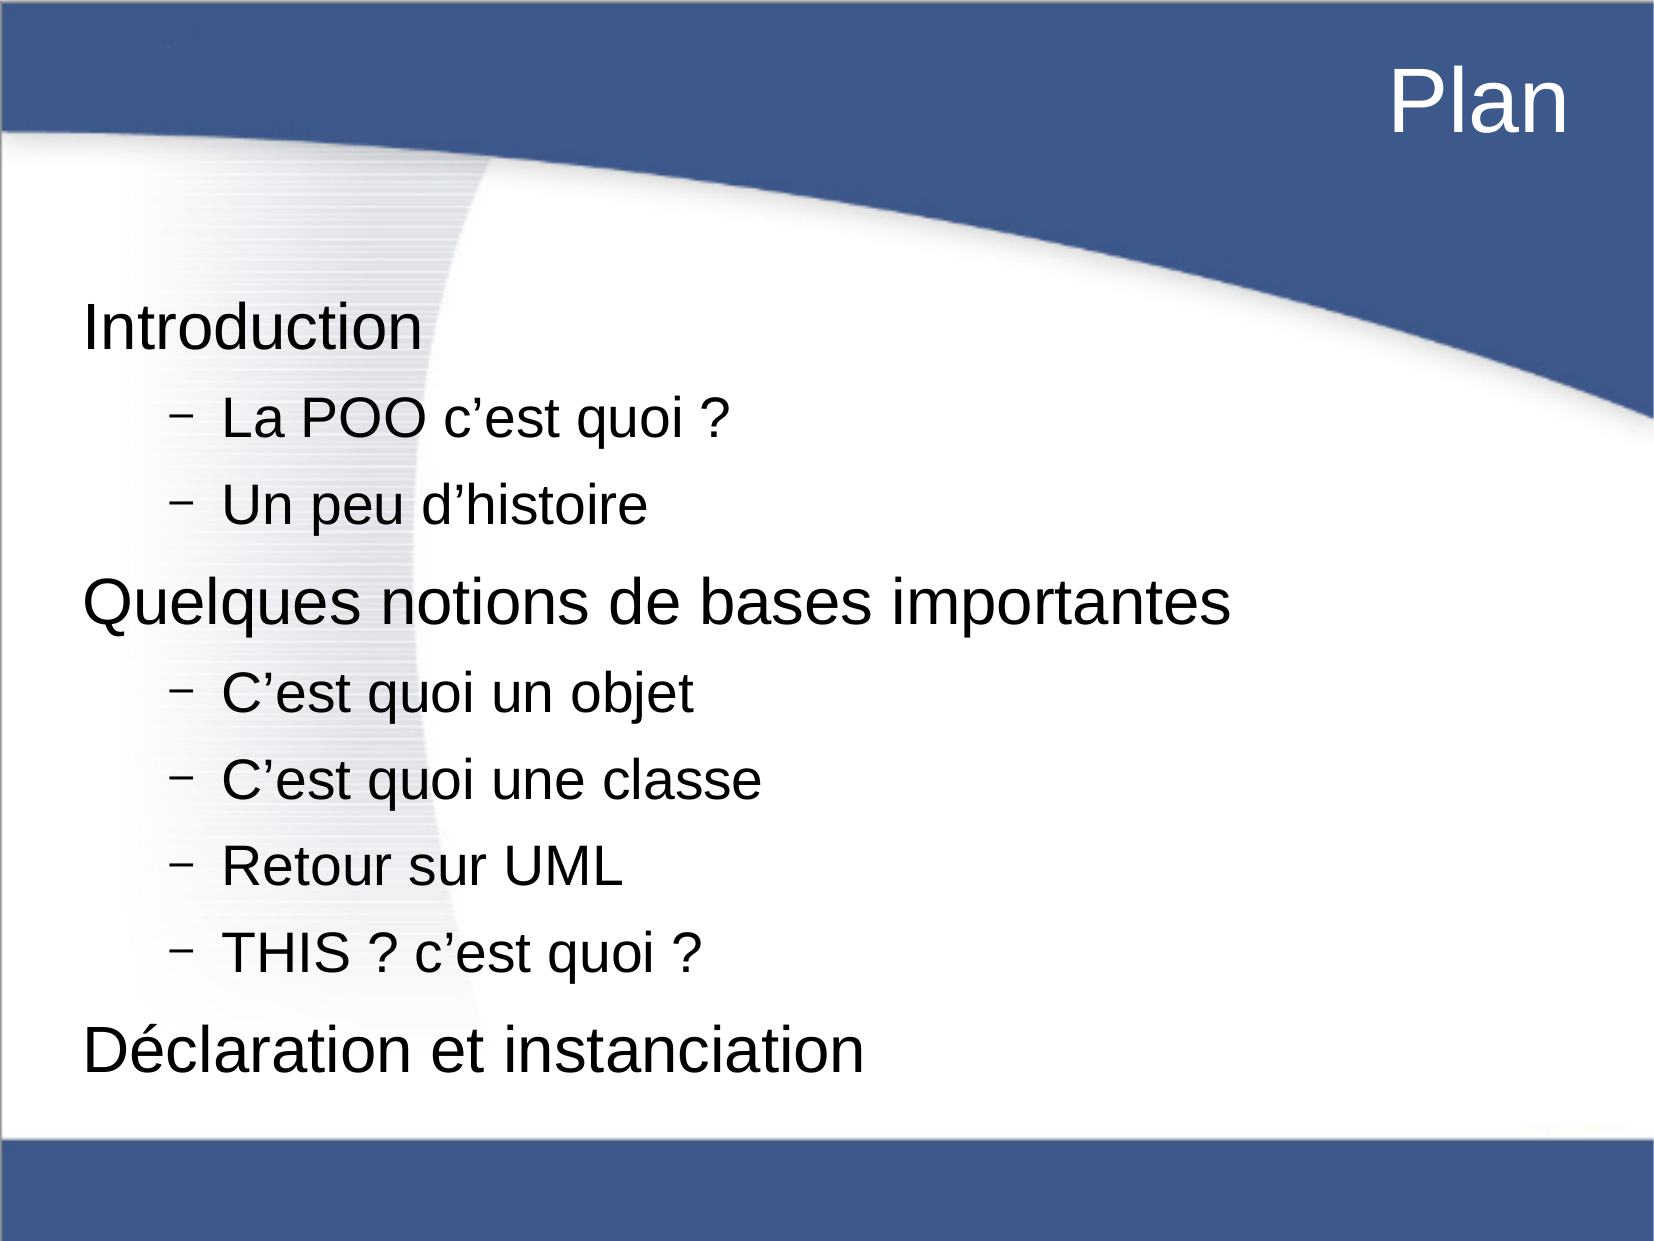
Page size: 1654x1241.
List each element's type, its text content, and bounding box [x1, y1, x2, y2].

list Introduction La POO c’est quoi ? Un peu d’histoire Quelques notions de bases importantes C’est quoi un objet C’est quoi une classe Retour sur UML THIS ? c’est quoi ? Déclaration et instanciation [82, 290, 1571, 1087]
title Plan [82, 49, 1571, 257]
picture [0, 0, 1654, 1241]
